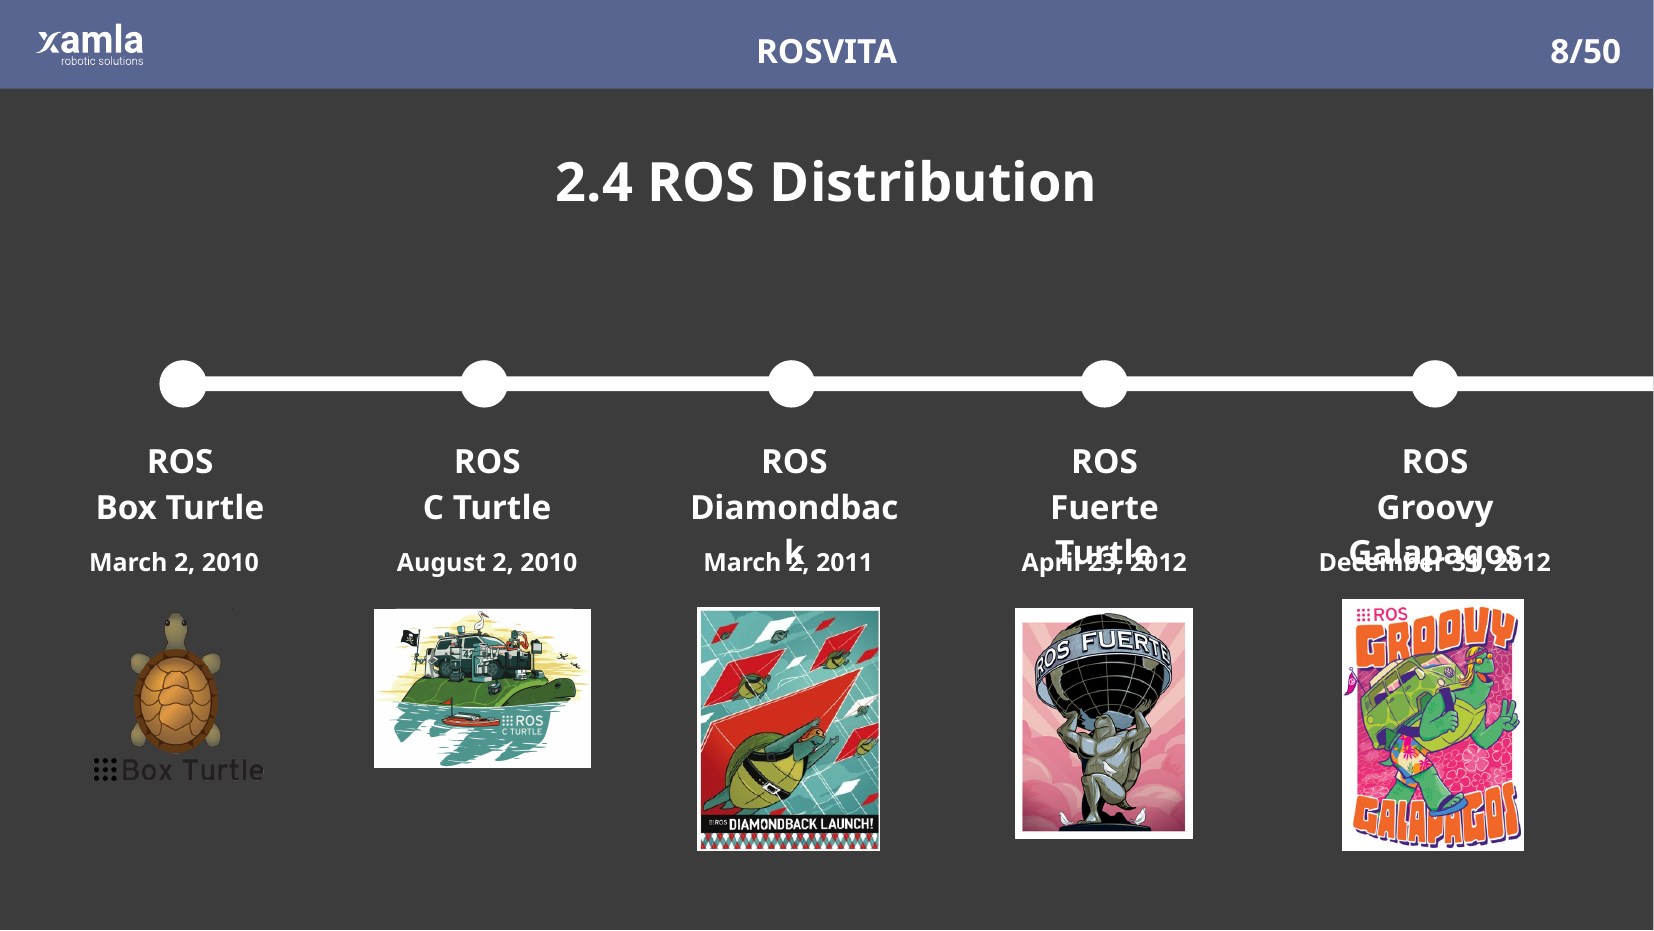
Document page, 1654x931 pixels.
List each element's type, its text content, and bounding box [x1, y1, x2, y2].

text_box ROS Fuerte Turtle [986, 431, 1223, 534]
text_box [159, 360, 1654, 408]
text_box 2.4 ROS Distribution [188, 135, 1465, 223]
text_box March 2, 2010 [35, 537, 313, 586]
text_box ROSVITA [296, 20, 1357, 80]
text_box March 2, 2011 [643, 537, 934, 586]
text_box ROS Groovy Galapagos [1281, 431, 1589, 534]
text_box ROS Box Turtle [71, 431, 290, 534]
text_box ROS C Turtle [378, 431, 597, 534]
text_box ROS Diamondback [673, 431, 916, 534]
picture [1015, 608, 1193, 839]
text_box [0, 0, 1654, 89]
picture [697, 607, 880, 851]
text_box December 31, 2012 [1299, 537, 1571, 586]
picture [88, 608, 266, 786]
text_box August 2, 2010 [342, 537, 632, 586]
text_box 8/50 [1511, 20, 1636, 80]
picture [374, 609, 591, 768]
picture [1342, 599, 1524, 851]
text_box April 23, 2012 [962, 537, 1247, 586]
picture [35, 23, 143, 65]
